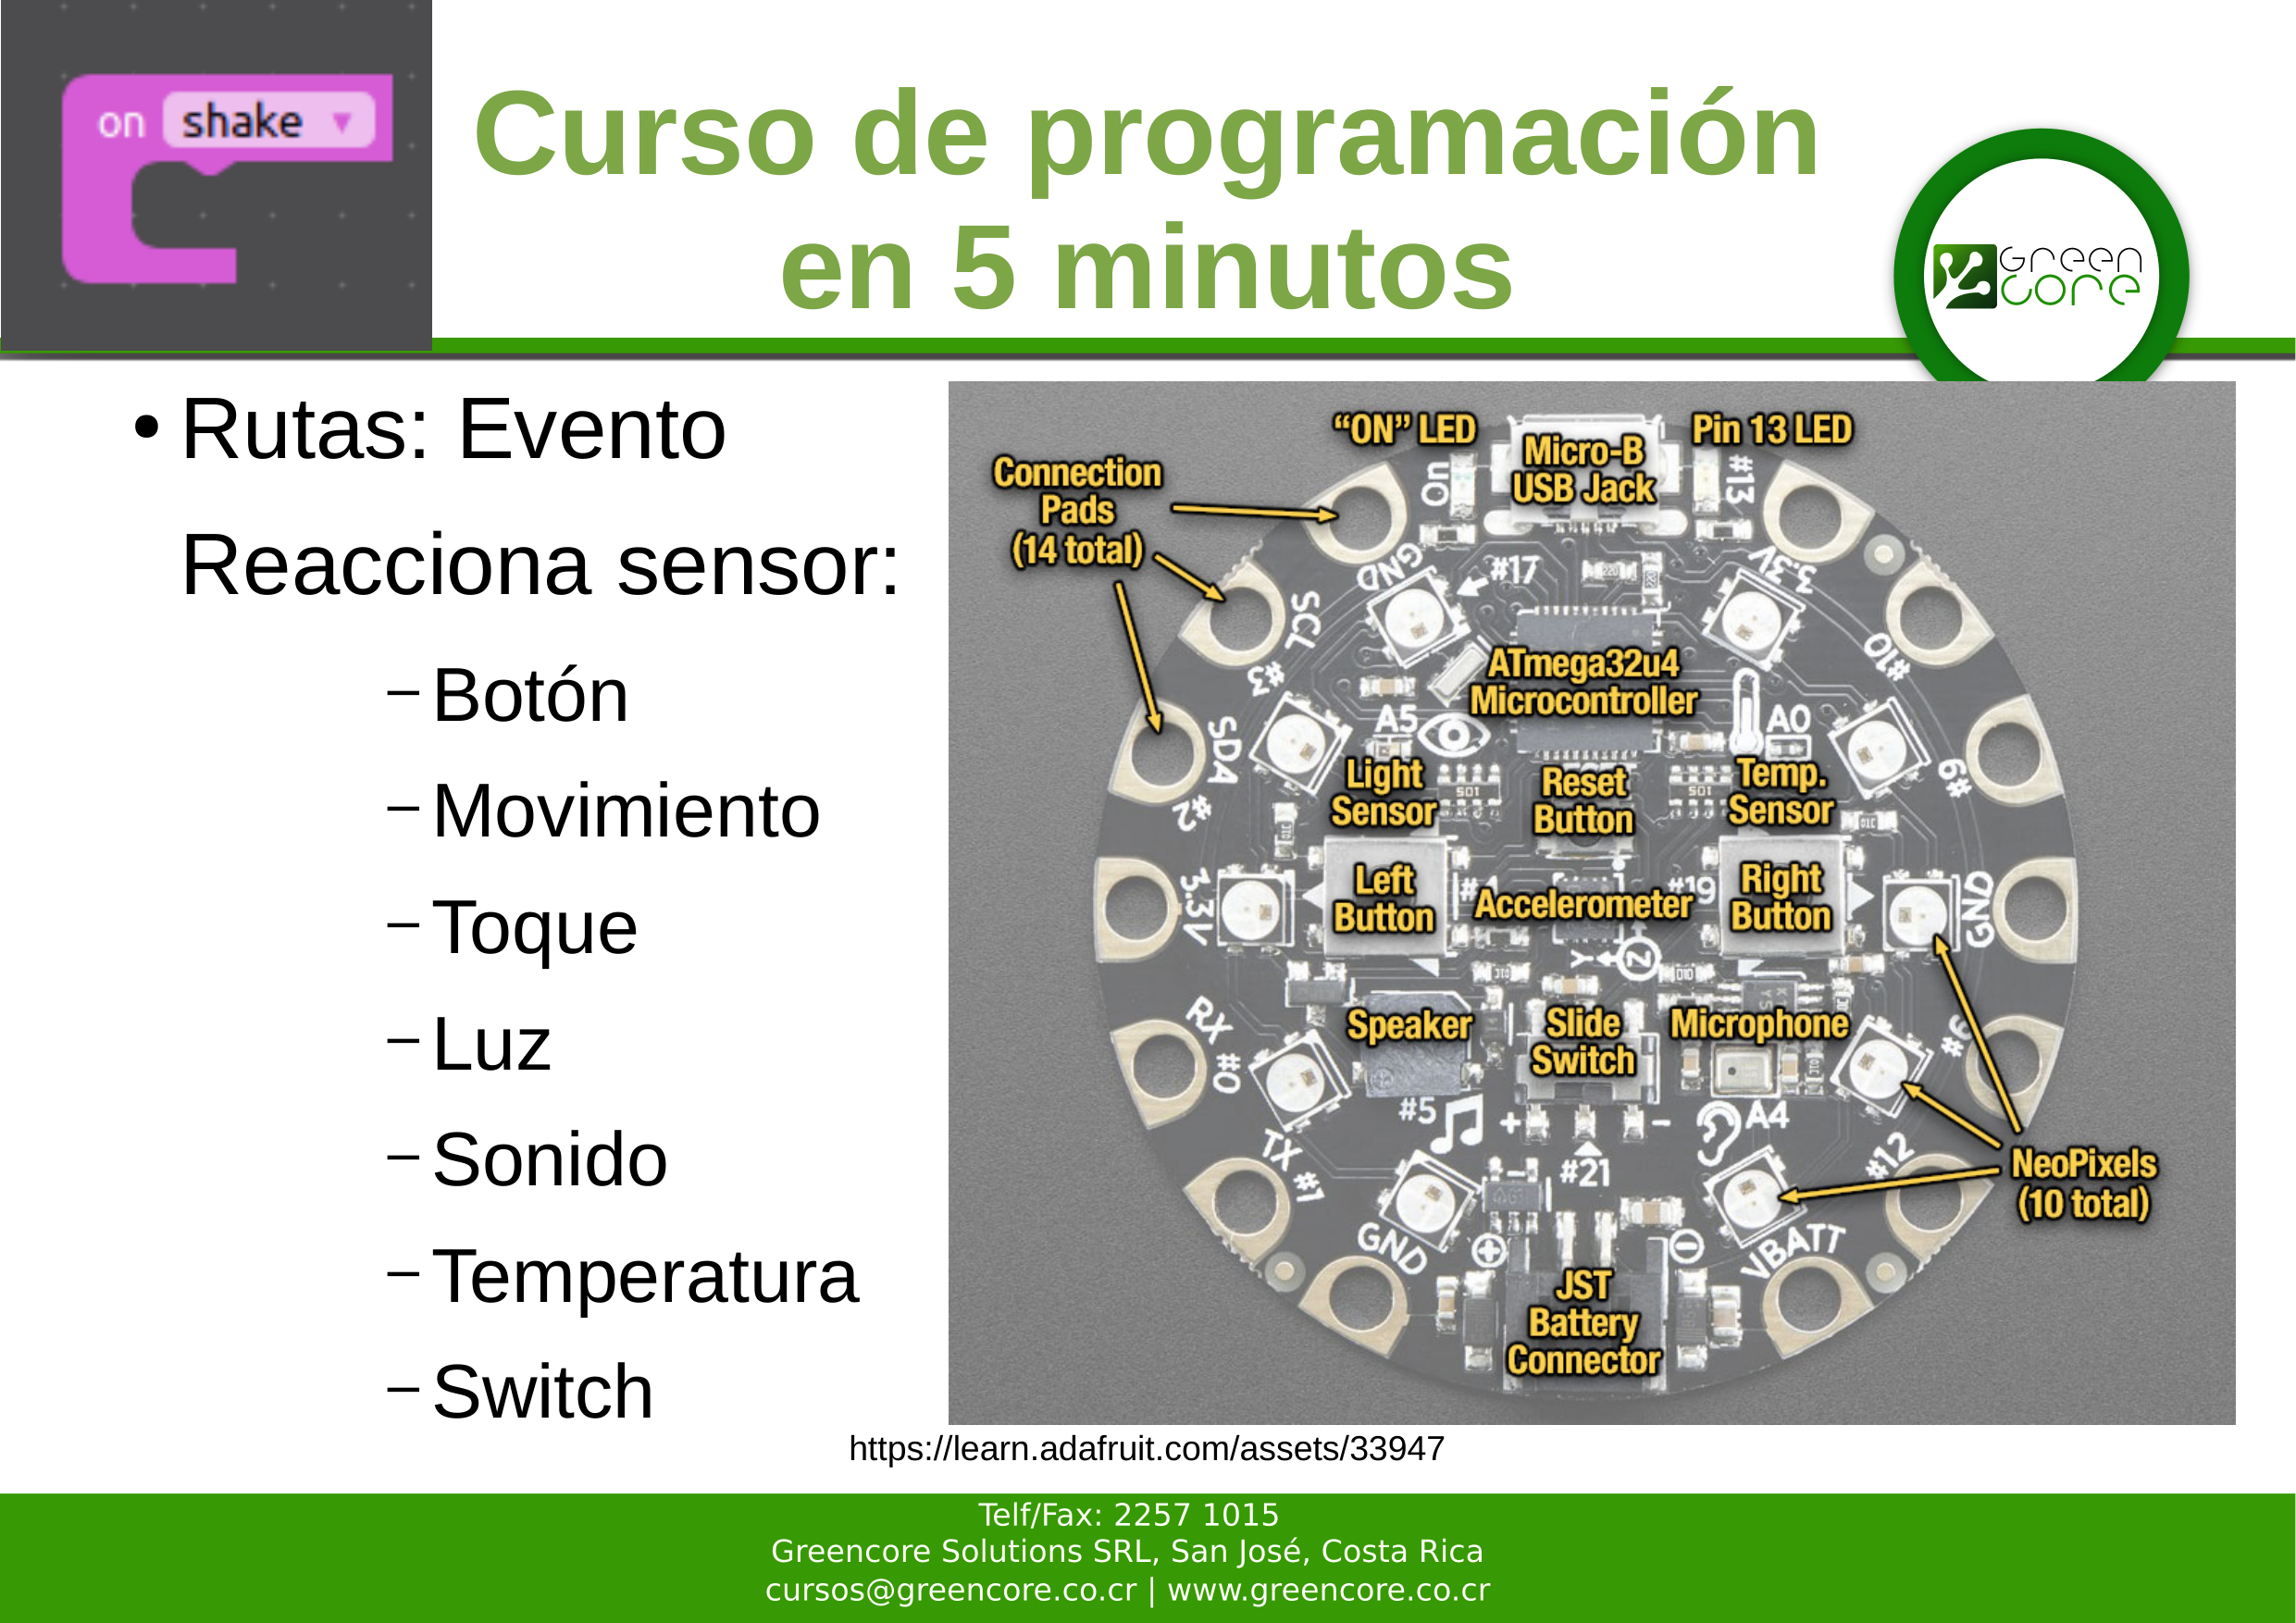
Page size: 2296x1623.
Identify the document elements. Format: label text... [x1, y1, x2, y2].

picture [0, 0, 2296, 1623]
text_box https://learn.adafruit.com/assets/33947 [835, 1422, 1460, 1475]
title Curso de programación en 5 minutos [432, 64, 2181, 336]
list Rutas: Evento Reacciona sensor: Botón Movimiento Toque Luz Sonido Temperatura Switch [115, 379, 1123, 1431]
